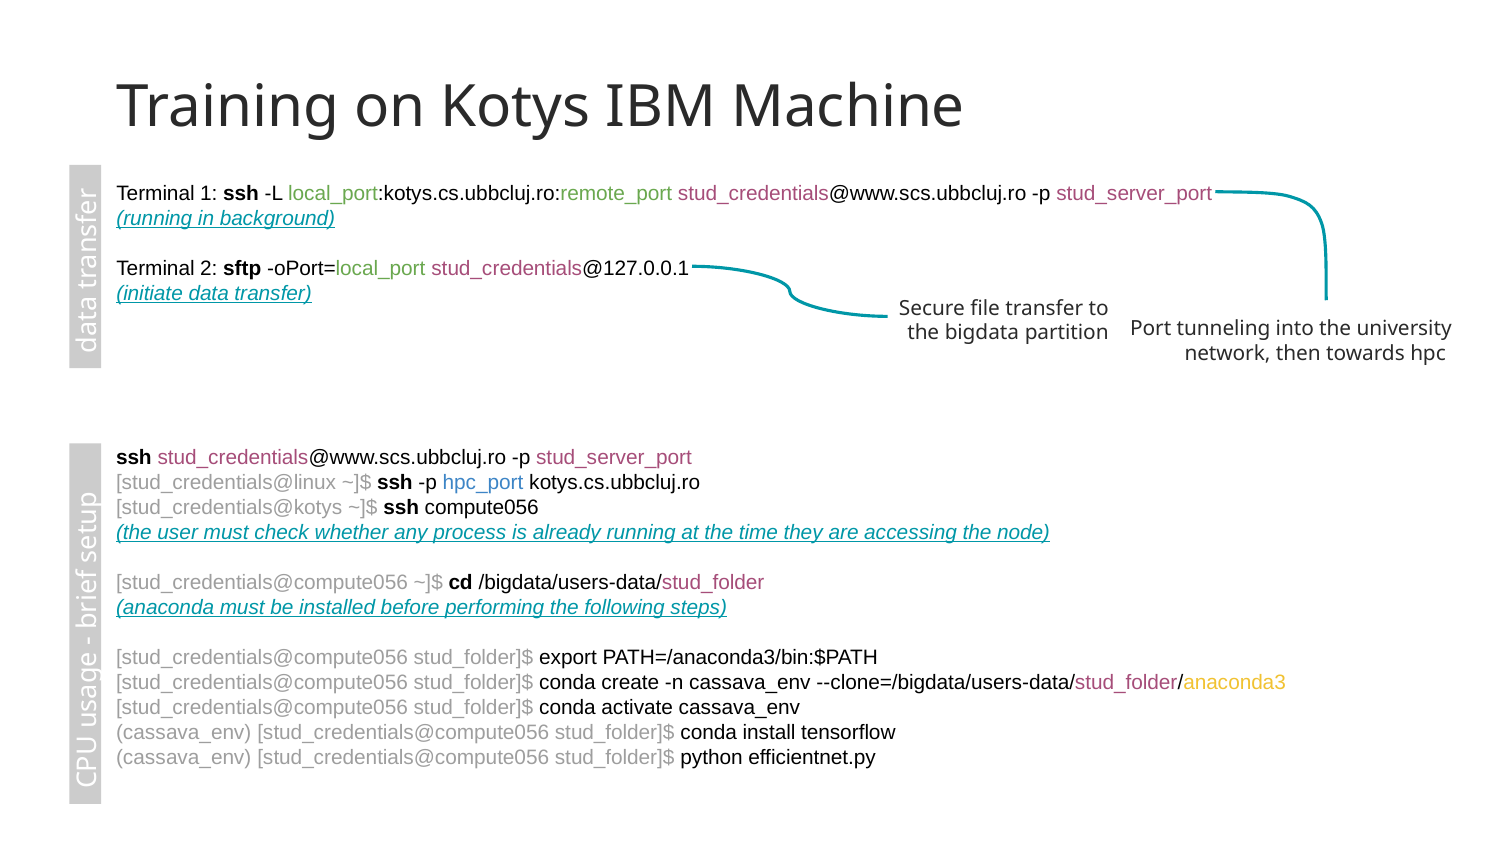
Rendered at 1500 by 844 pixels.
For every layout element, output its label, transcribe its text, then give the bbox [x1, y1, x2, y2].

text_box Training on Kotys IBM Machine [101, 53, 1142, 164]
text_box Secure file transfer to the bigdata partition [870, 279, 1124, 371]
text_box CPU usage - brief setup [69, 443, 102, 804]
text_box Terminal 1: ssh -L local_port:kotys.cs.ubbcluj.ro:remote_port stud_credentials@www.scs.ubbcluj.ro -p stud_server_port (running in background) Terminal 2: sftp -oPort=local_port stud_credentials@127.0.0.1 (initiate data transfer) [102, 164, 1246, 320]
text_box data transfer [69, 164, 102, 369]
text_box ssh stud_credentials@www.scs.ubbcluj.ro -p stud_server_port [stud_credentials@linux ~]$ ssh -p hpc_port kotys.cs.ubbcluj.ro [stud_credentials@kotys ~]$ ssh compute056 (the user must check whether any process is already running at the time they are accessing the node) [stud_credentials@compute056 ~]$ cd /bigdata/users-data/stud_folder (anaconda must be installed before performing the following steps) [stud_credentials@compute056 stud_folder]$ export PATH=/anaconda3/bin:$PATH [stud_credentials@compute056 stud_folder]$ conda create -n cassava_env --clone=/bigdata/users-data/stud_folder/anaconda3 [stud_credentials@compute056 stud_folder]$ conda activate cassava_env (cassava_env) [stud_credentials@compute056 stud_folder]$ conda install tensorflow (cassava_env) [stud_credentials@compute056 stud_folder]$ python efficientnet.py [101, 428, 1439, 784]
text_box Port tunneling into the university network, then towards hpc [1112, 299, 1467, 444]
